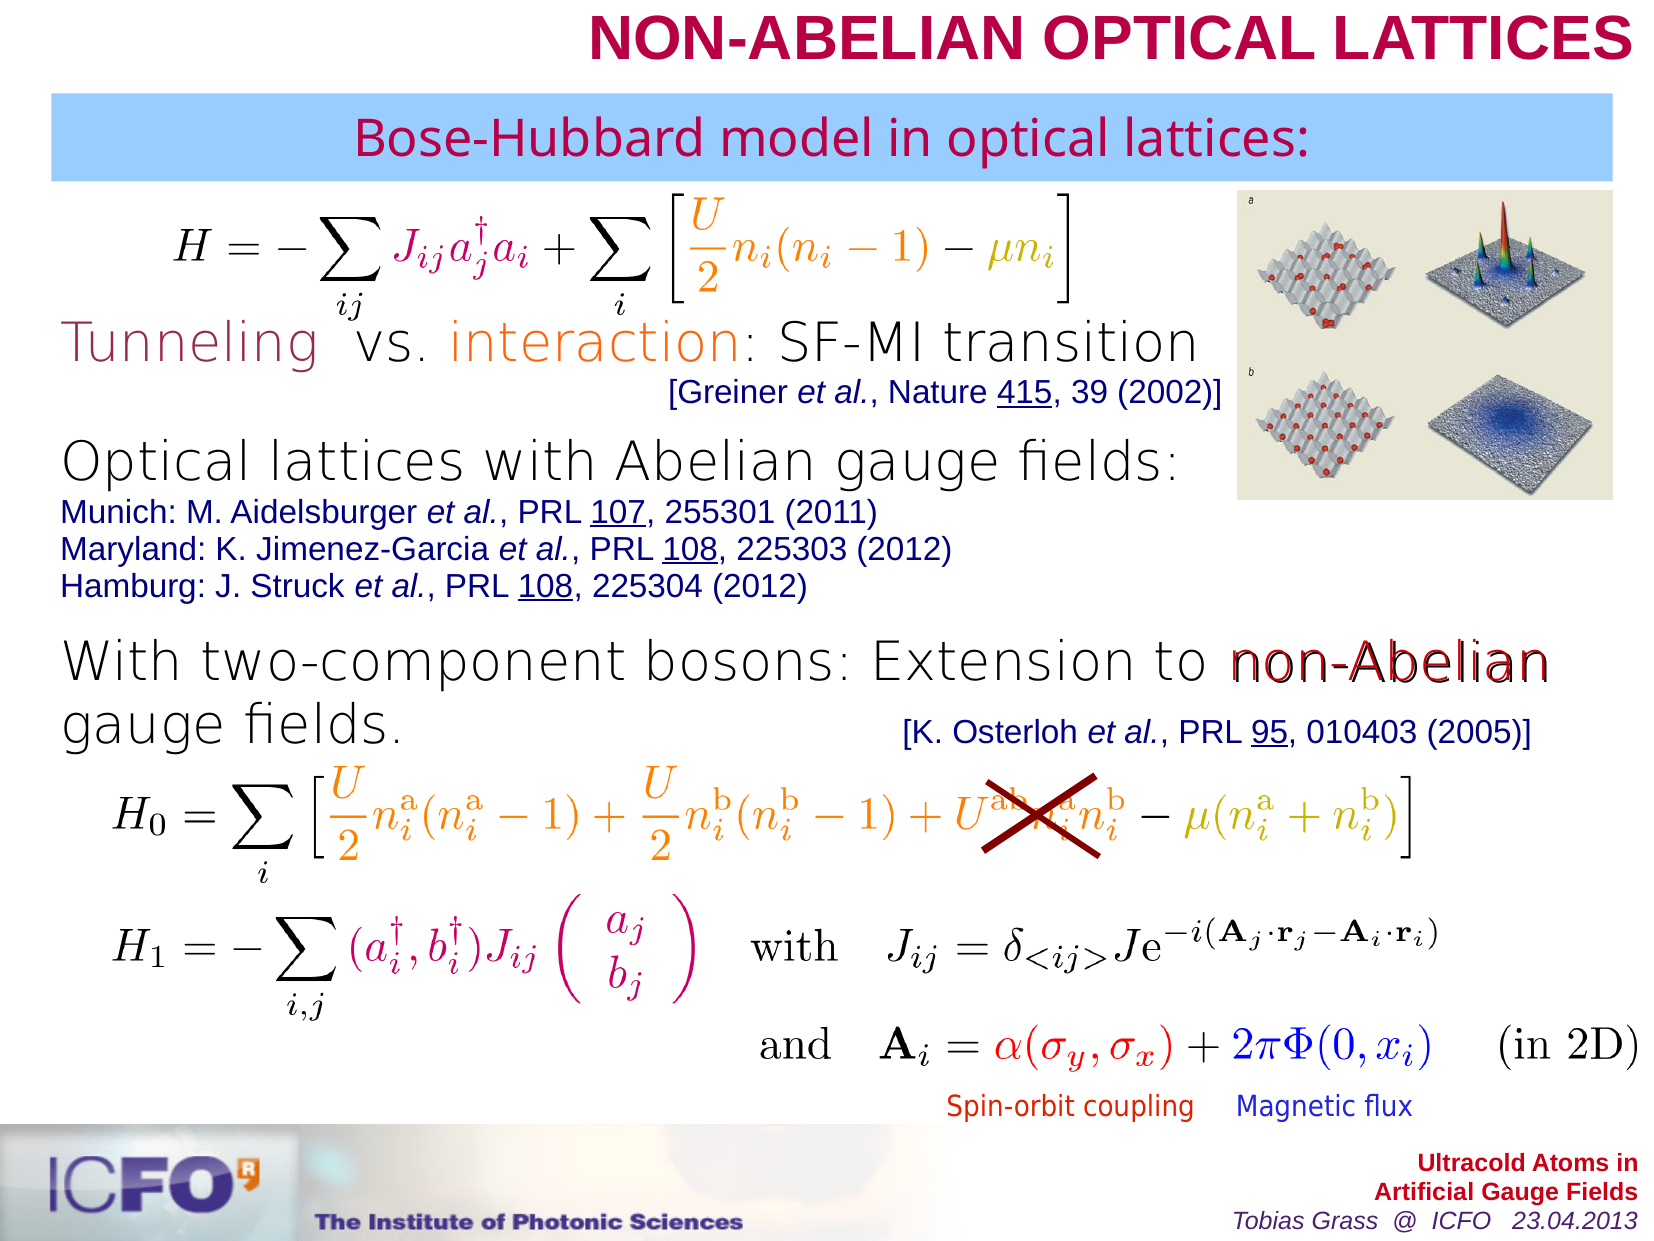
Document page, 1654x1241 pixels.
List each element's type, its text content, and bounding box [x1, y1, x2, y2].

picture [112, 893, 1437, 1021]
text_box Tunneling vs. interaction: SF-MI transition [Greiner et al., Nature 415, 39 (2002)] Optical lattices with Abelian gauge fields: Munich: M. Aidelsburger et al., PRL 107, 255301 (2011) Maryland: K. Jimenez-Garcia et al., PRL 108, 225303 (2012) Hamburg: J. Struck et al., PRL 108, 225304 (2012) [45, 303, 1589, 676]
picture [760, 1024, 1637, 1073]
picture [112, 771, 1411, 883]
picture [1237, 190, 1613, 500]
text_box Bose-Hubbard model in optical lattices: [51, 93, 1613, 182]
text_box Spin-orbit coupling [931, 1081, 1221, 1131]
text_box Ultracold Atoms in Artificial Gauge Fields Tobias Grass @ ICFO 23.04.2013 [712, 1138, 1654, 1241]
text_box NON-ABELIAN OPTICAL LATTICES [0, 0, 1651, 81]
text_box With two-component bosons: Extension to non-Abelian gauge fields. [K. Osterloh et al., PRL 95, 010403 (2005)] [45, 676, 1589, 771]
text_box Magnetic flux [1221, 1081, 1597, 1131]
picture [173, 193, 1069, 303]
picture [0, 1124, 976, 1241]
